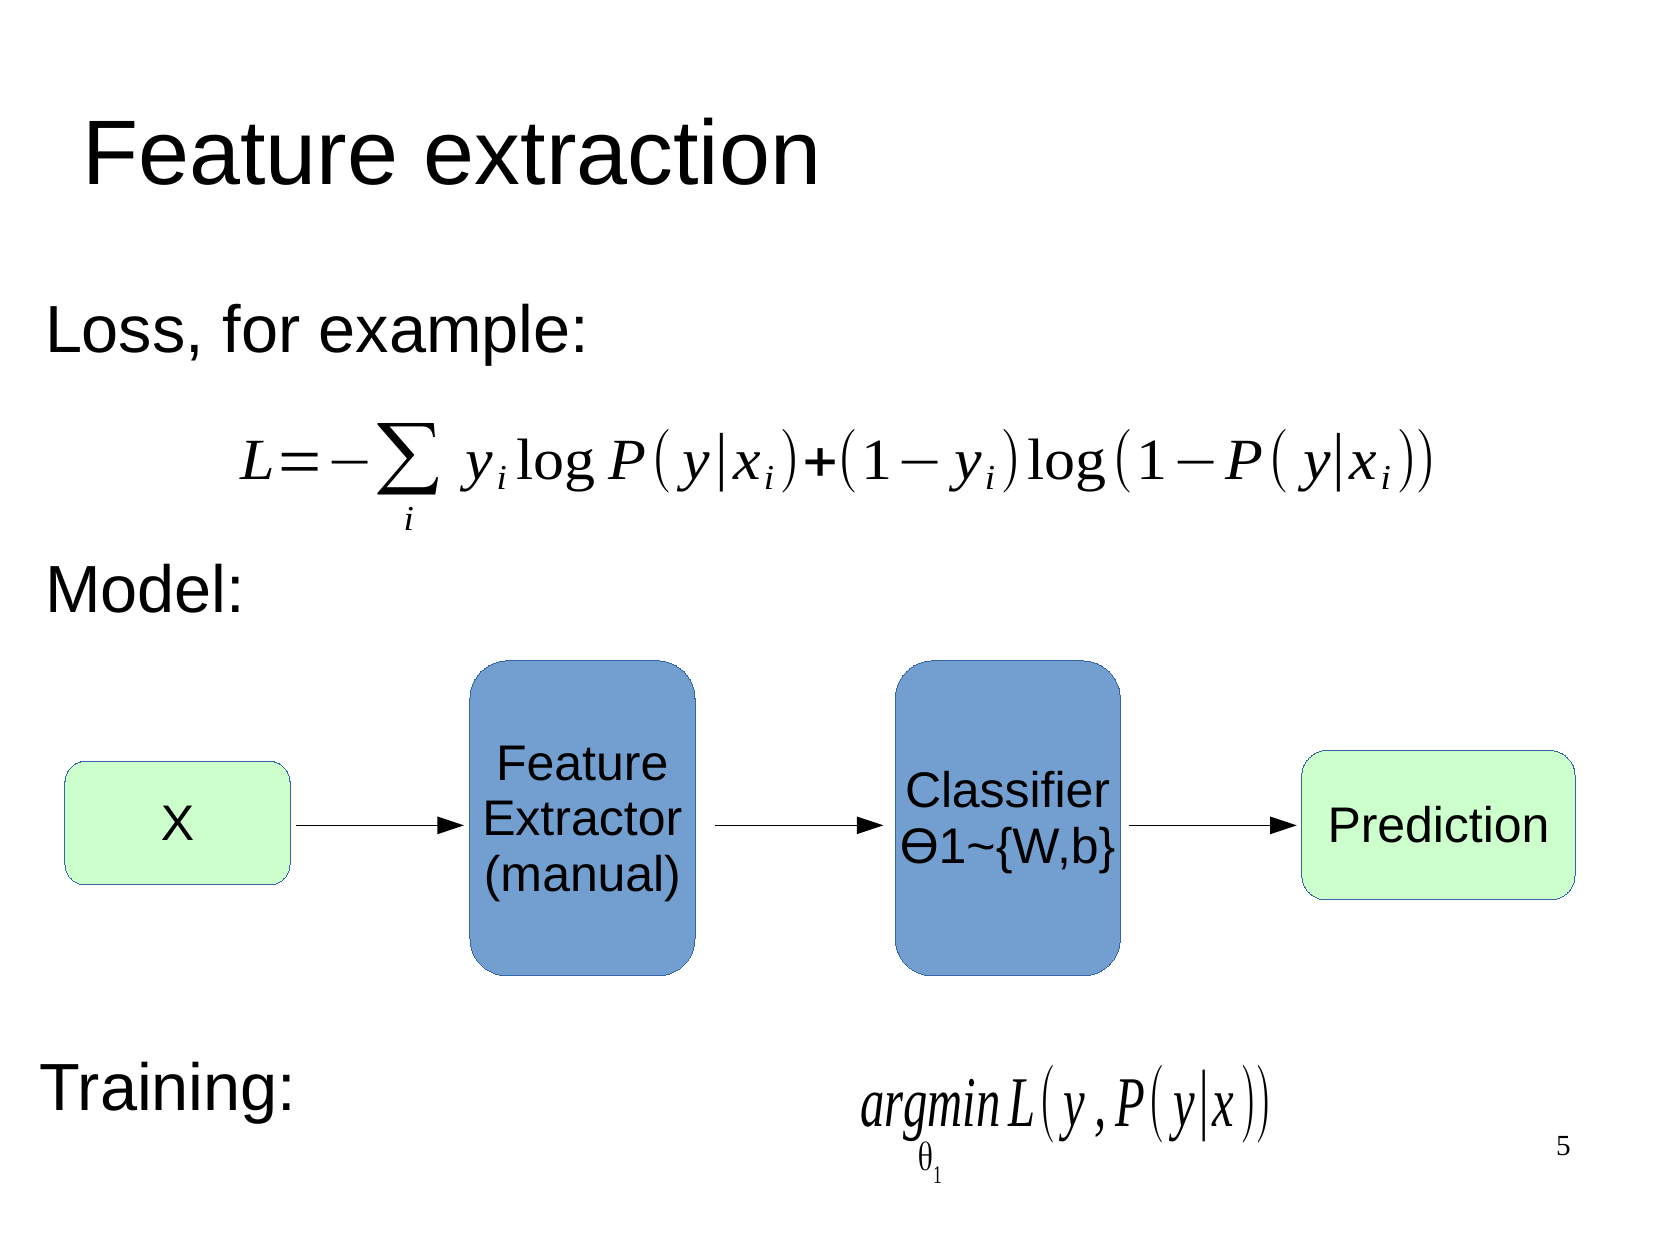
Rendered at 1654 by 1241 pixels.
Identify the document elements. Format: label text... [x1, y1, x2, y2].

text_box Prediction [1301, 750, 1576, 900]
text_box Model: [45, 537, 676, 641]
text_box Loss, for example: [45, 278, 676, 381]
text_box Feature Extractor (manual) [469, 660, 696, 976]
text_box Training: [39, 1050, 361, 1125]
text_box Classifier Ɵ1~{W,b} [895, 660, 1121, 976]
title Feature extraction [82, 49, 1571, 257]
chart [847, 1058, 1285, 1188]
chart [221, 417, 1453, 537]
text_box X [64, 761, 291, 885]
